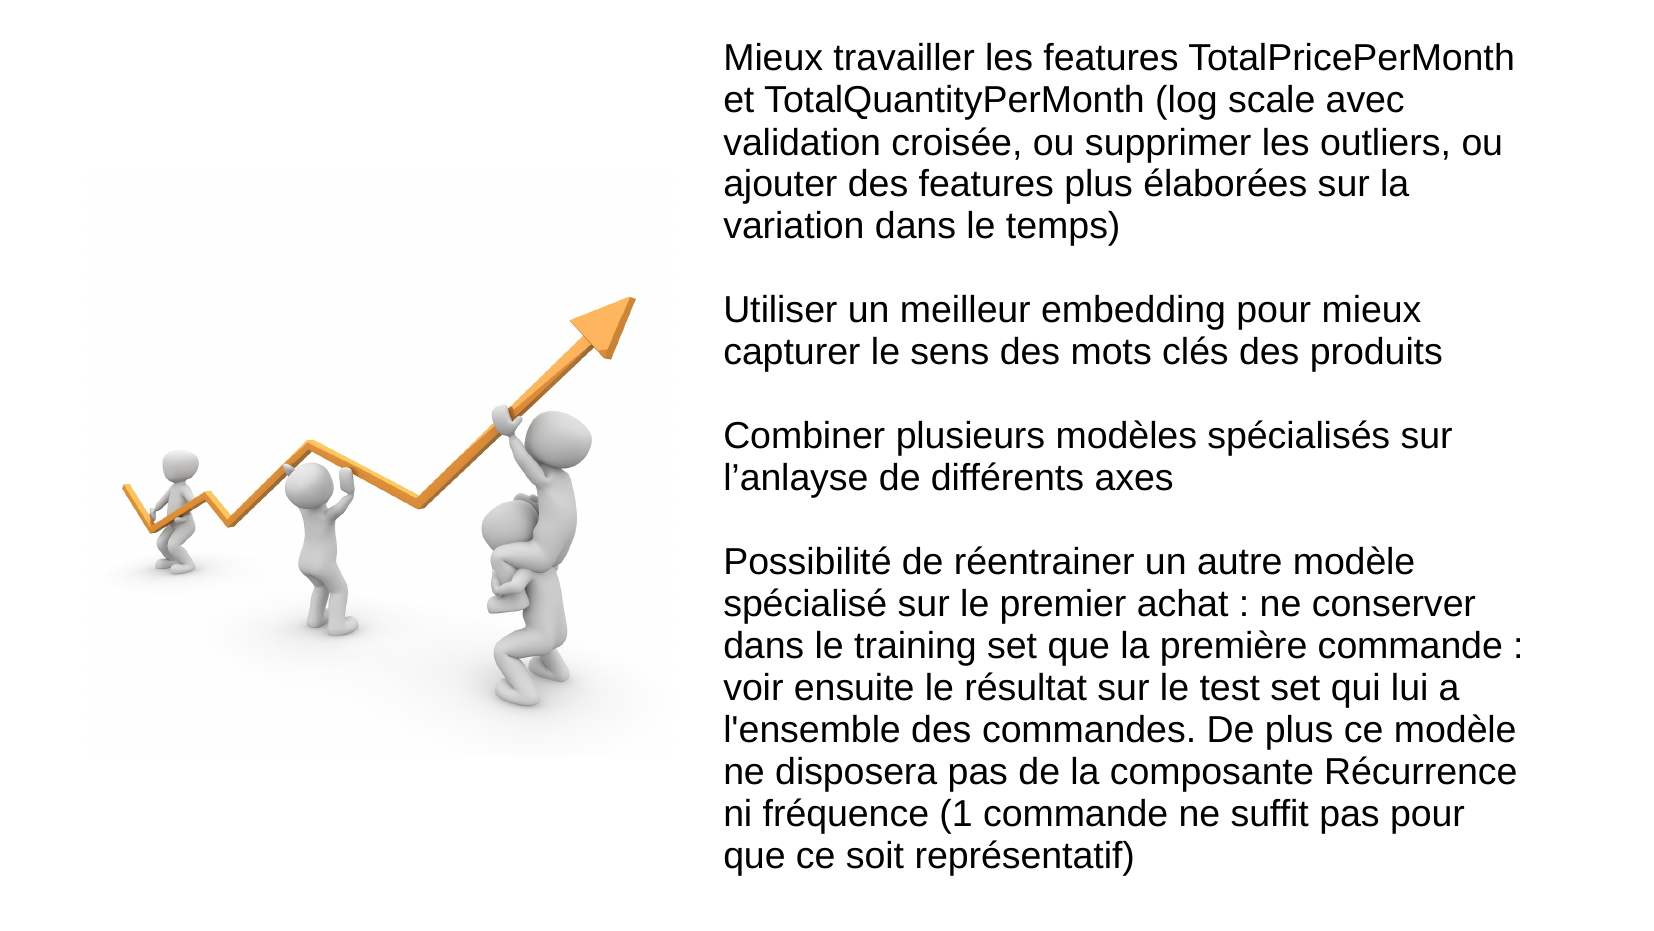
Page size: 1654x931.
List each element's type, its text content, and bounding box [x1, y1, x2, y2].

picture [82, 165, 674, 756]
text_box Mieux travailler les features TotalPricePerMonth et TotalQuantityPerMonth (log scale avec validation croisée, ou supprimer les outliers, ou ajouter des features plus élaborées sur la variation dans le temps) Utiliser un meilleur embedding pour mieux capturer le sens des mots clés des produits Combiner plusieurs modèles spécialisés sur l’anlayse de différents axes Possibilité de réentrainer un autre modèle spécialisé sur le premier achat : ne conserver dans le training set que la première commande : voir ensuite le résultat sur le test set qui lui a l'ensemble des commandes. De plus ce modèle ne disposera pas de la composante Récurrence ni fréquence (1 commande ne suffit pas pour que ce soit représentatif) [708, 29, 1548, 931]
